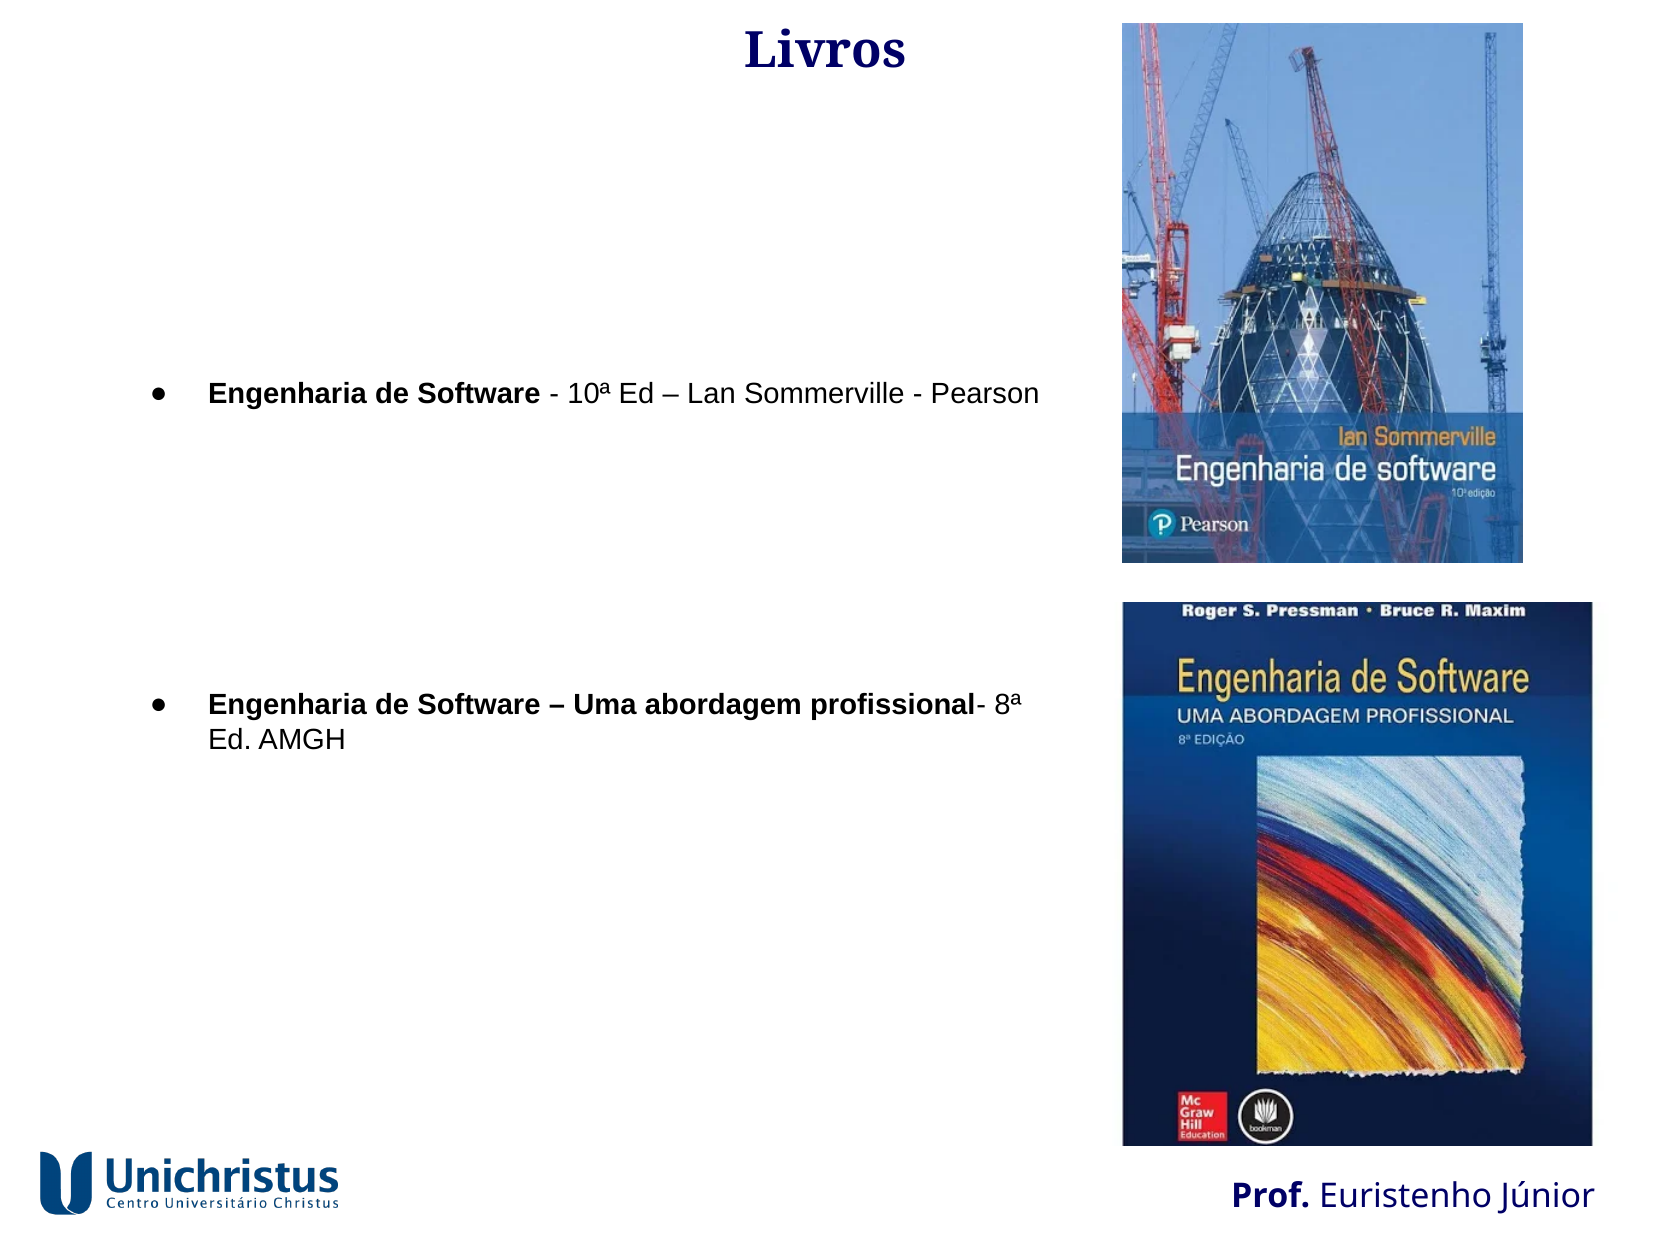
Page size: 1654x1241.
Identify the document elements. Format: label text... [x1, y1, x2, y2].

picture [1086, 602, 1630, 1146]
text_box Engenharia de Software - 10ª Ed – Lan Sommerville - Pearson Engenharia de Software – Uma abordagem profissional- 8ª Ed. AMGH [118, 359, 1075, 957]
picture [1122, 23, 1523, 563]
text_box Prof. Euristenho Júnior [1216, 1163, 1654, 1224]
picture [35, 1148, 343, 1217]
text_box Livros [730, 6, 926, 113]
